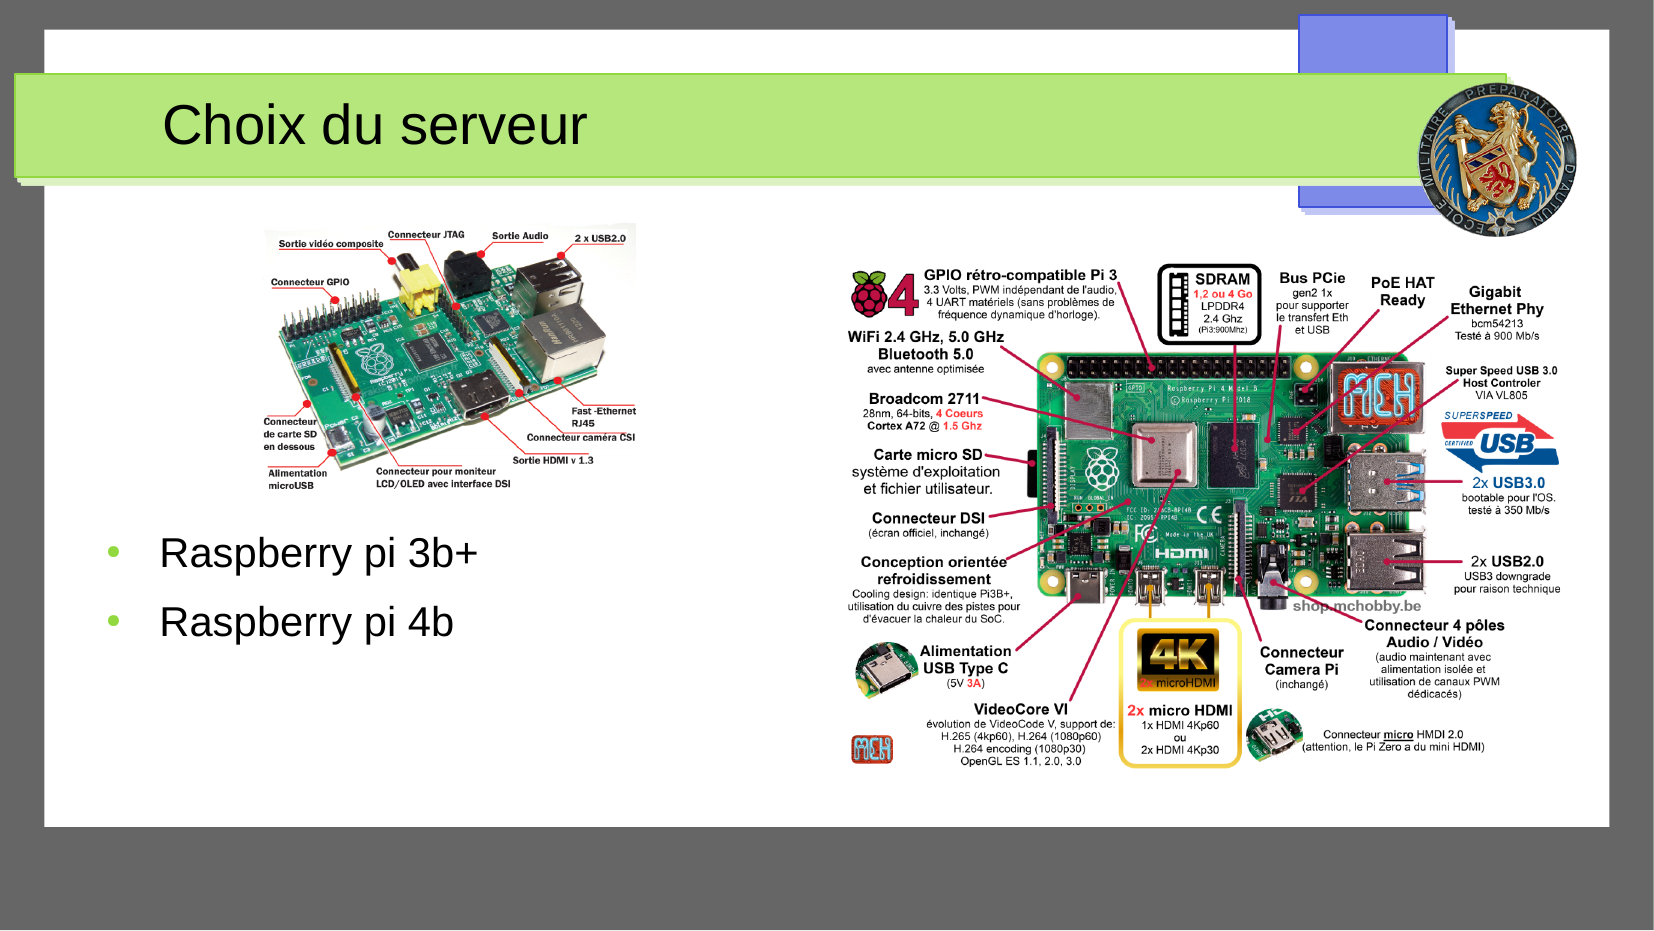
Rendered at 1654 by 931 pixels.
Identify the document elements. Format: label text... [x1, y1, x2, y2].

picture [1417, 82, 1577, 237]
list Raspberry pi 3b+ Raspberry pi 4b [88, 529, 809, 812]
title Choix du serveur [88, 73, 1506, 178]
picture [262, 221, 636, 504]
picture [845, 263, 1566, 771]
